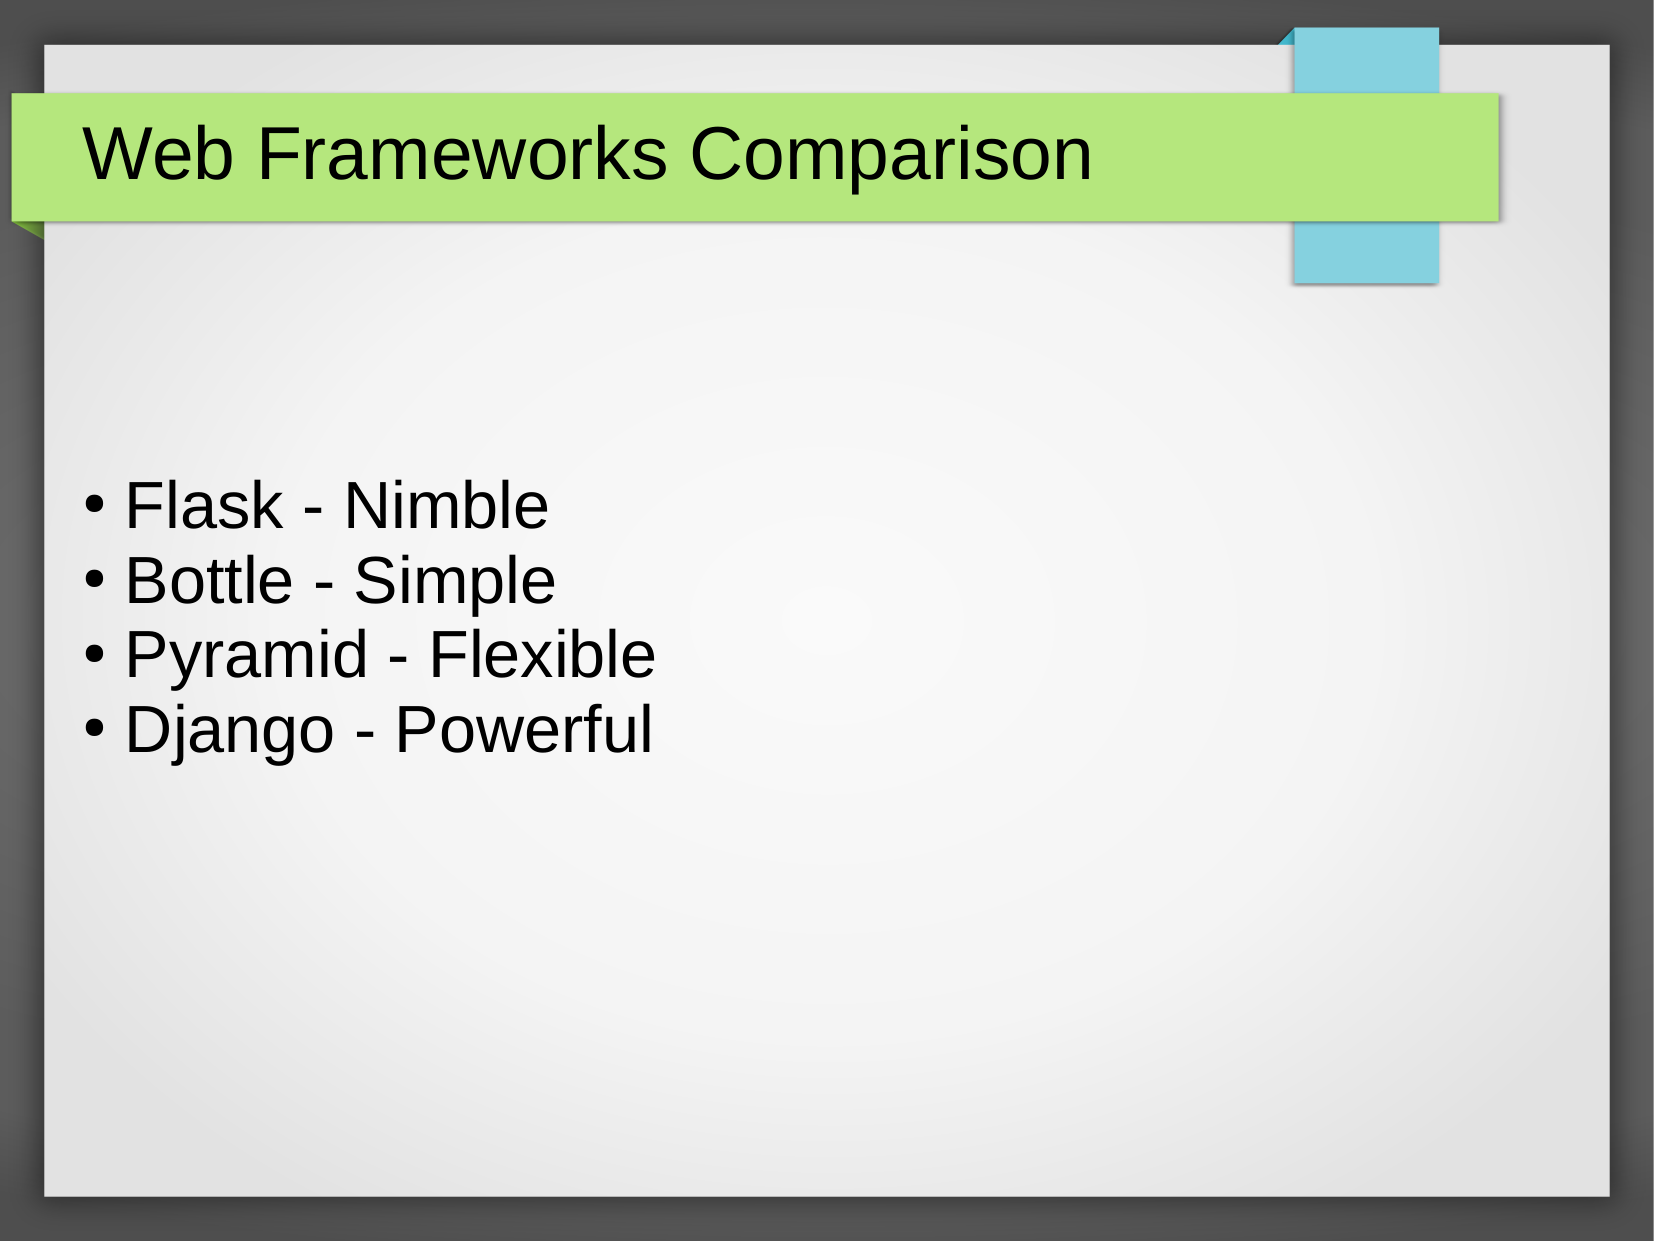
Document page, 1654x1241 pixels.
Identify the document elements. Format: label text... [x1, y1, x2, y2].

subtitle Flask - Nimble Bottle - Simple Pyramid - Flexible Django - Powerful [82, 295, 1571, 1015]
picture [0, 0, 1654, 1241]
title Web Frameworks Comparison [82, 94, 1264, 213]
